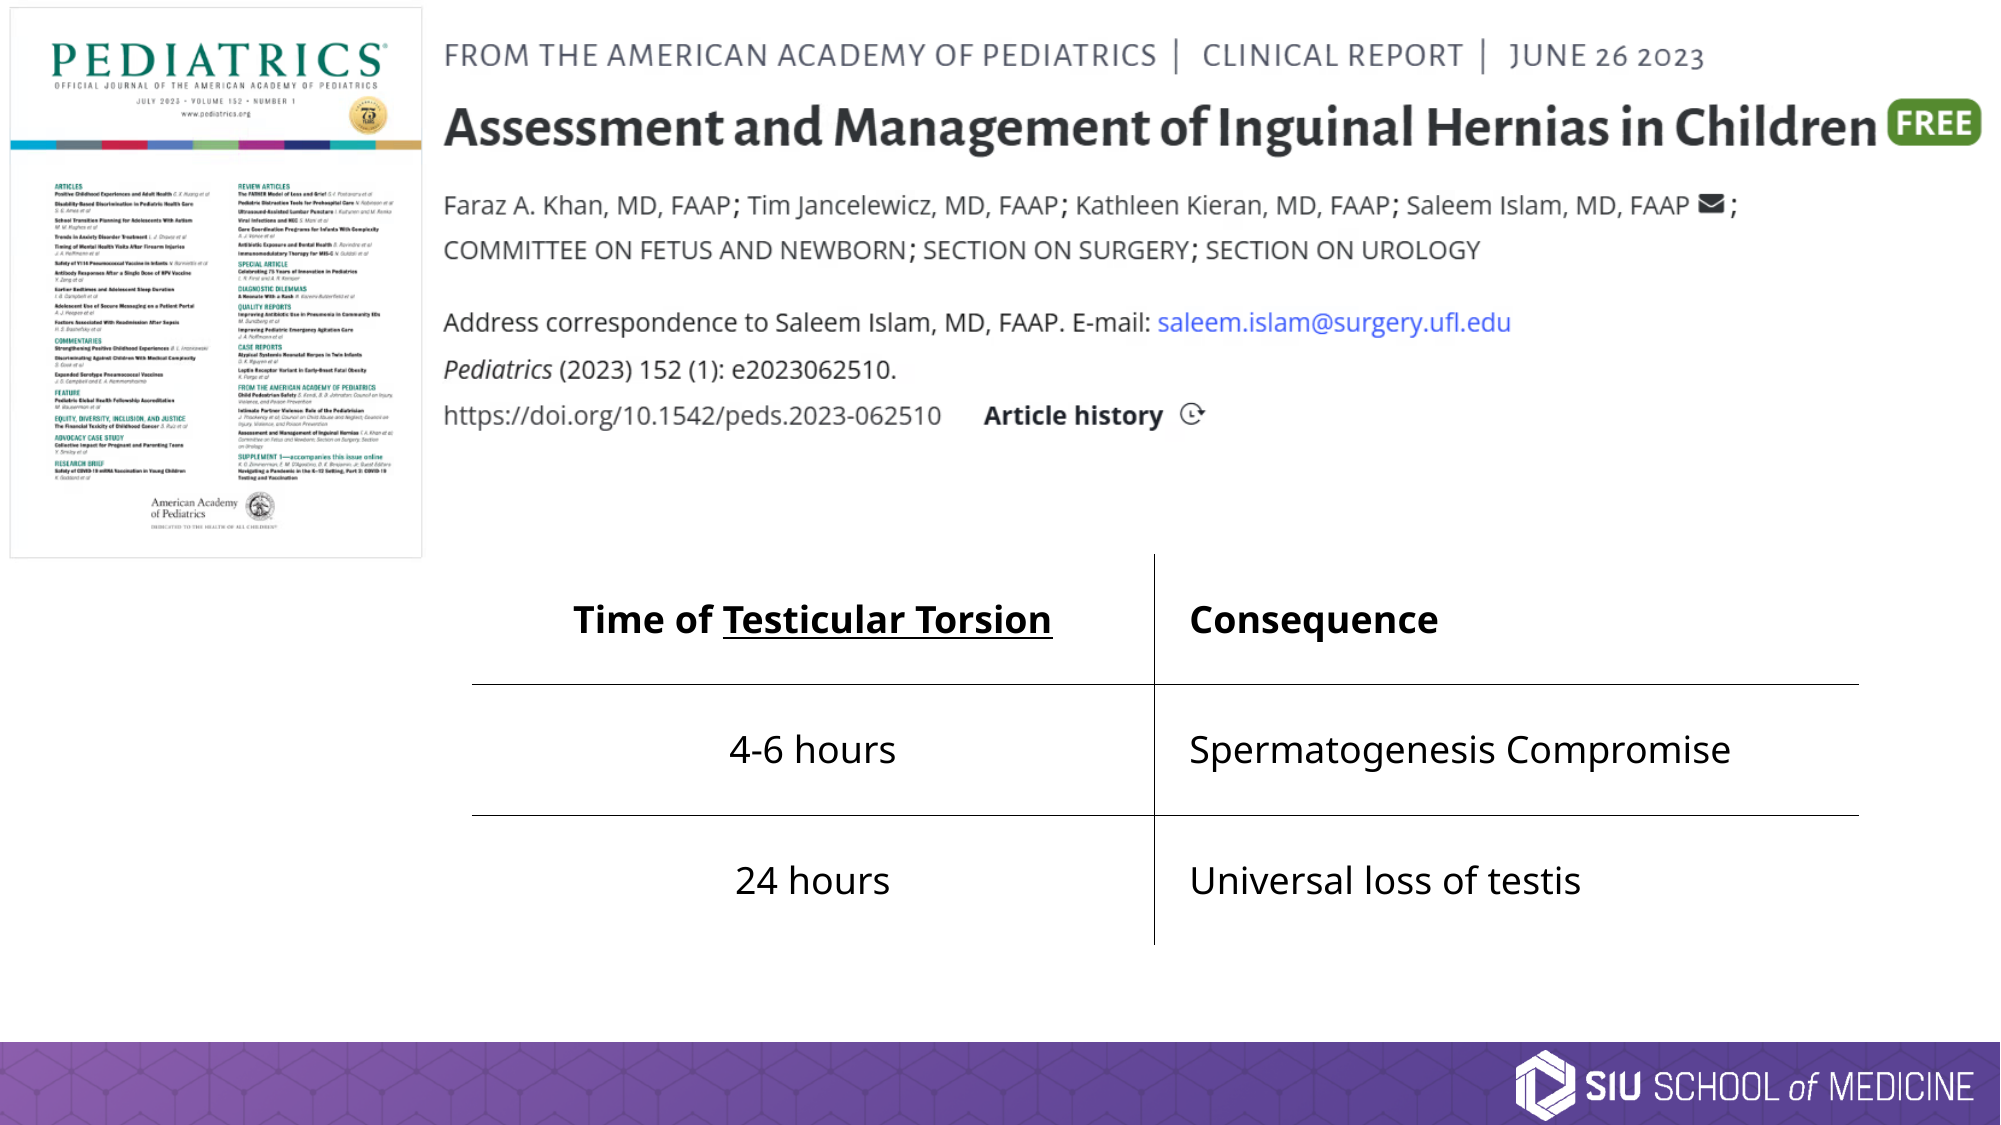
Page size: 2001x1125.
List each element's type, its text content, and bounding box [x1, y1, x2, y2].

table_header Consequence [1155, 554, 1859, 684]
table_cell 4-6 hours [472, 685, 1154, 815]
table_cell 24 hours [472, 816, 1154, 945]
table_cell Spermatogenesis Compromise [1155, 685, 1859, 815]
picture [5, 0, 427, 563]
table_header Time of Testicular Torsion [472, 554, 1154, 684]
picture [441, 37, 1988, 449]
picture [0, 1042, 2000, 1125]
table_cell Universal loss of testis [1155, 816, 1859, 945]
